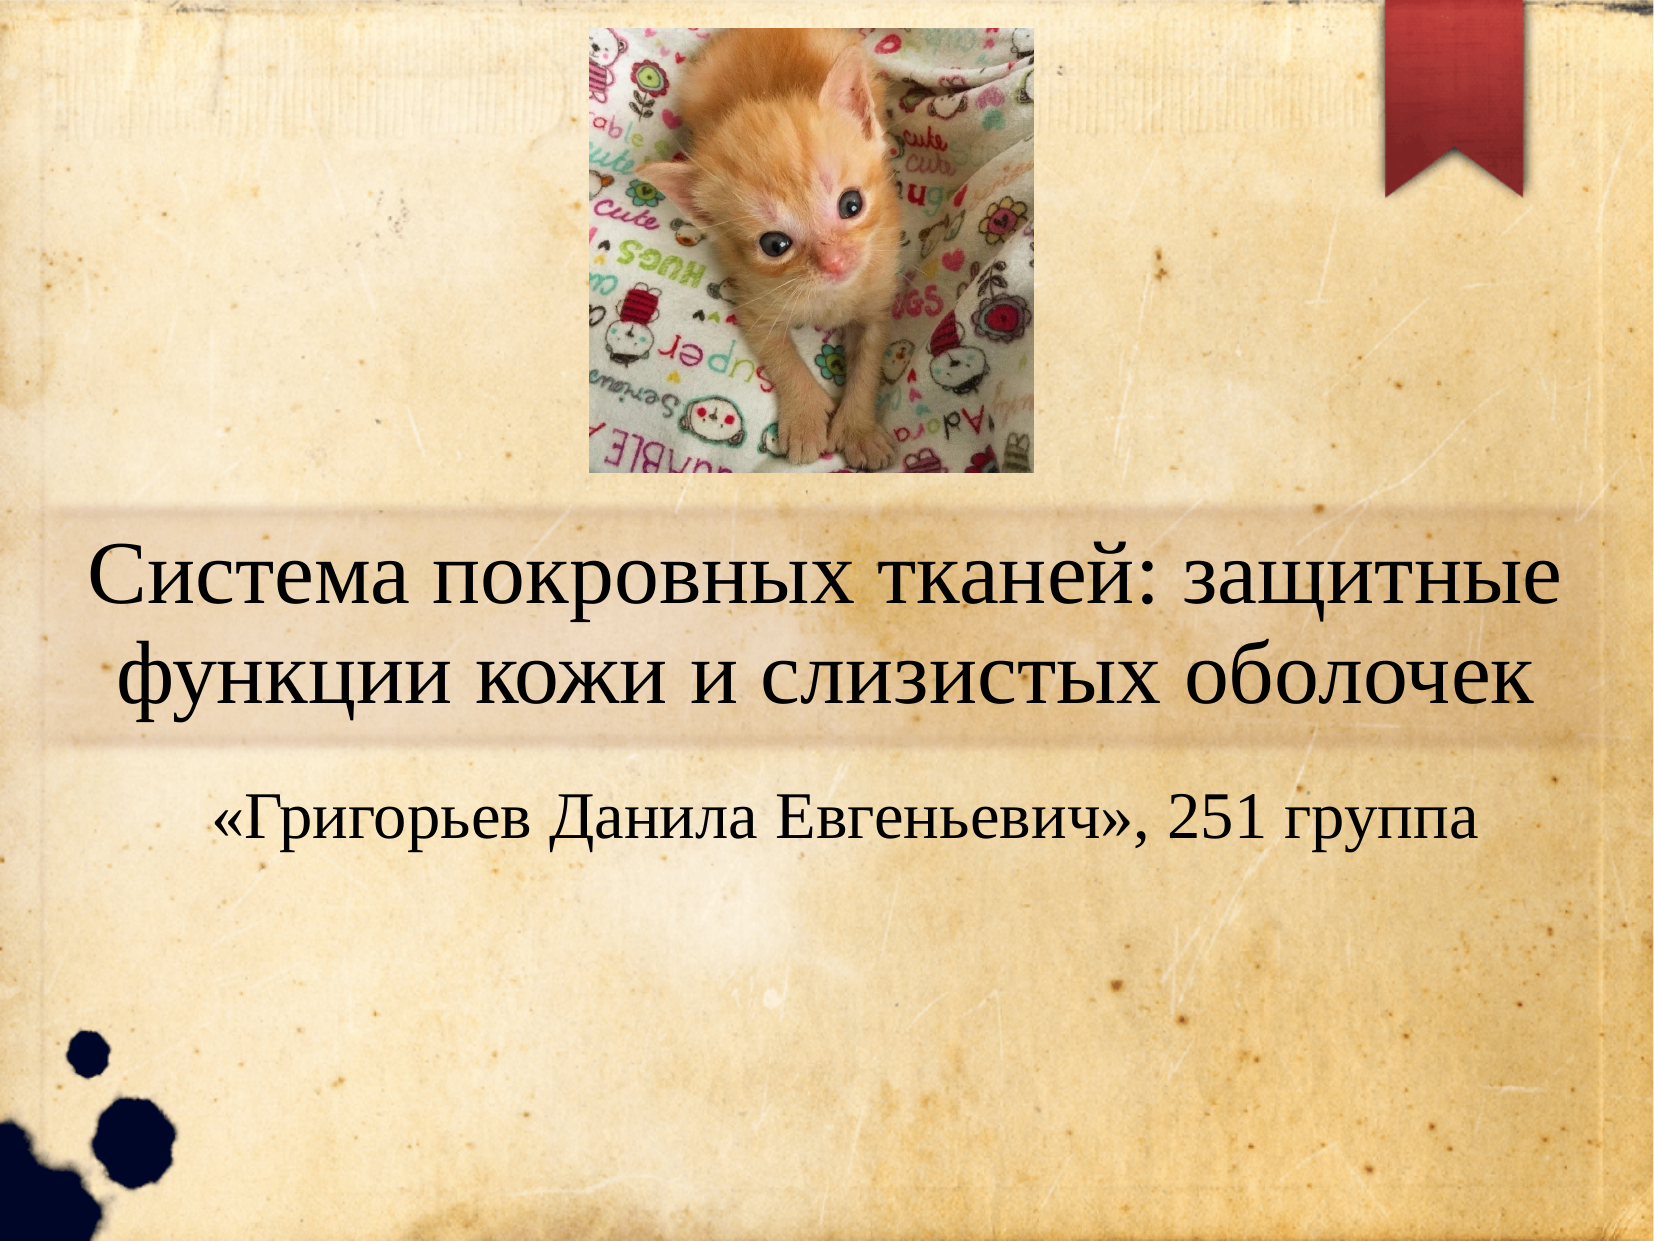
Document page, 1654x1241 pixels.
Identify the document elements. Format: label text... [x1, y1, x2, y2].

title Система покровных тканей: защитные функции кожи и слизистых оболочек [82, 519, 1571, 727]
picture [0, 0, 1654, 1241]
list «Григорьев Данила Евгеньевич», 251 группа [82, 779, 1538, 1205]
